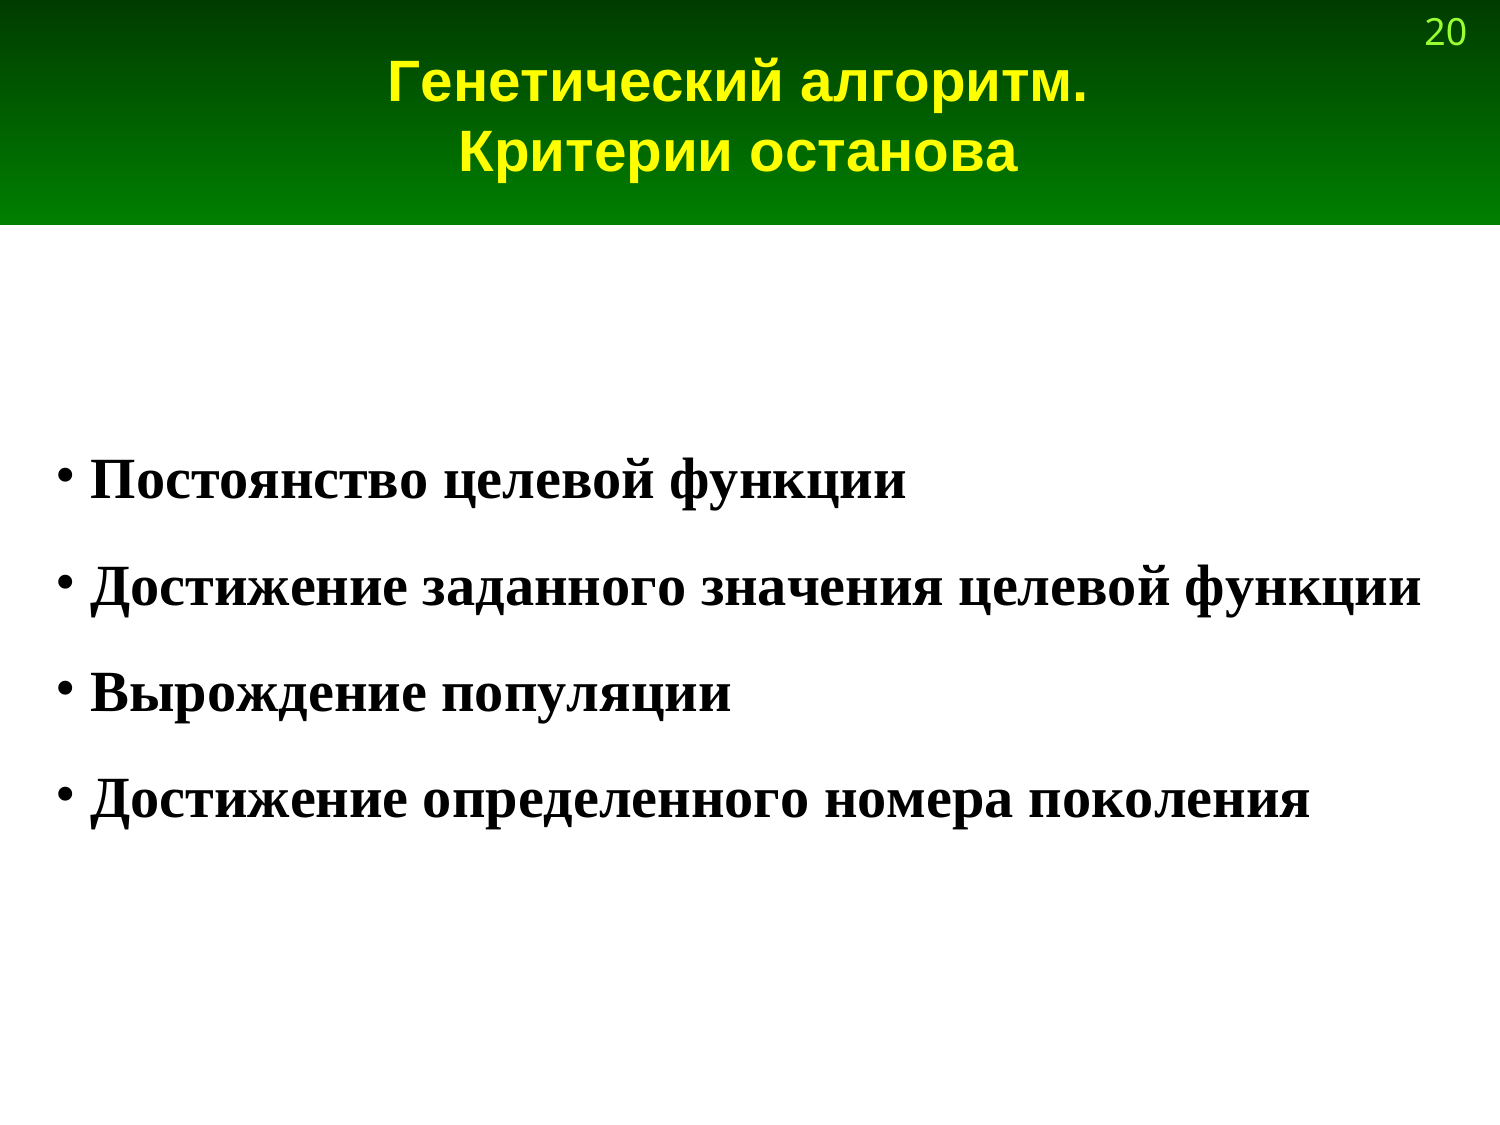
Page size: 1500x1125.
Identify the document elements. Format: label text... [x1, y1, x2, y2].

text_box Постоянство целевой функции Достижение заданного значения целевой функции Вырождение популяции Достижение определенного номера поколения [41, 432, 1459, 838]
title Генетический алгоритм. Критерии останова [88, 18, 1389, 207]
